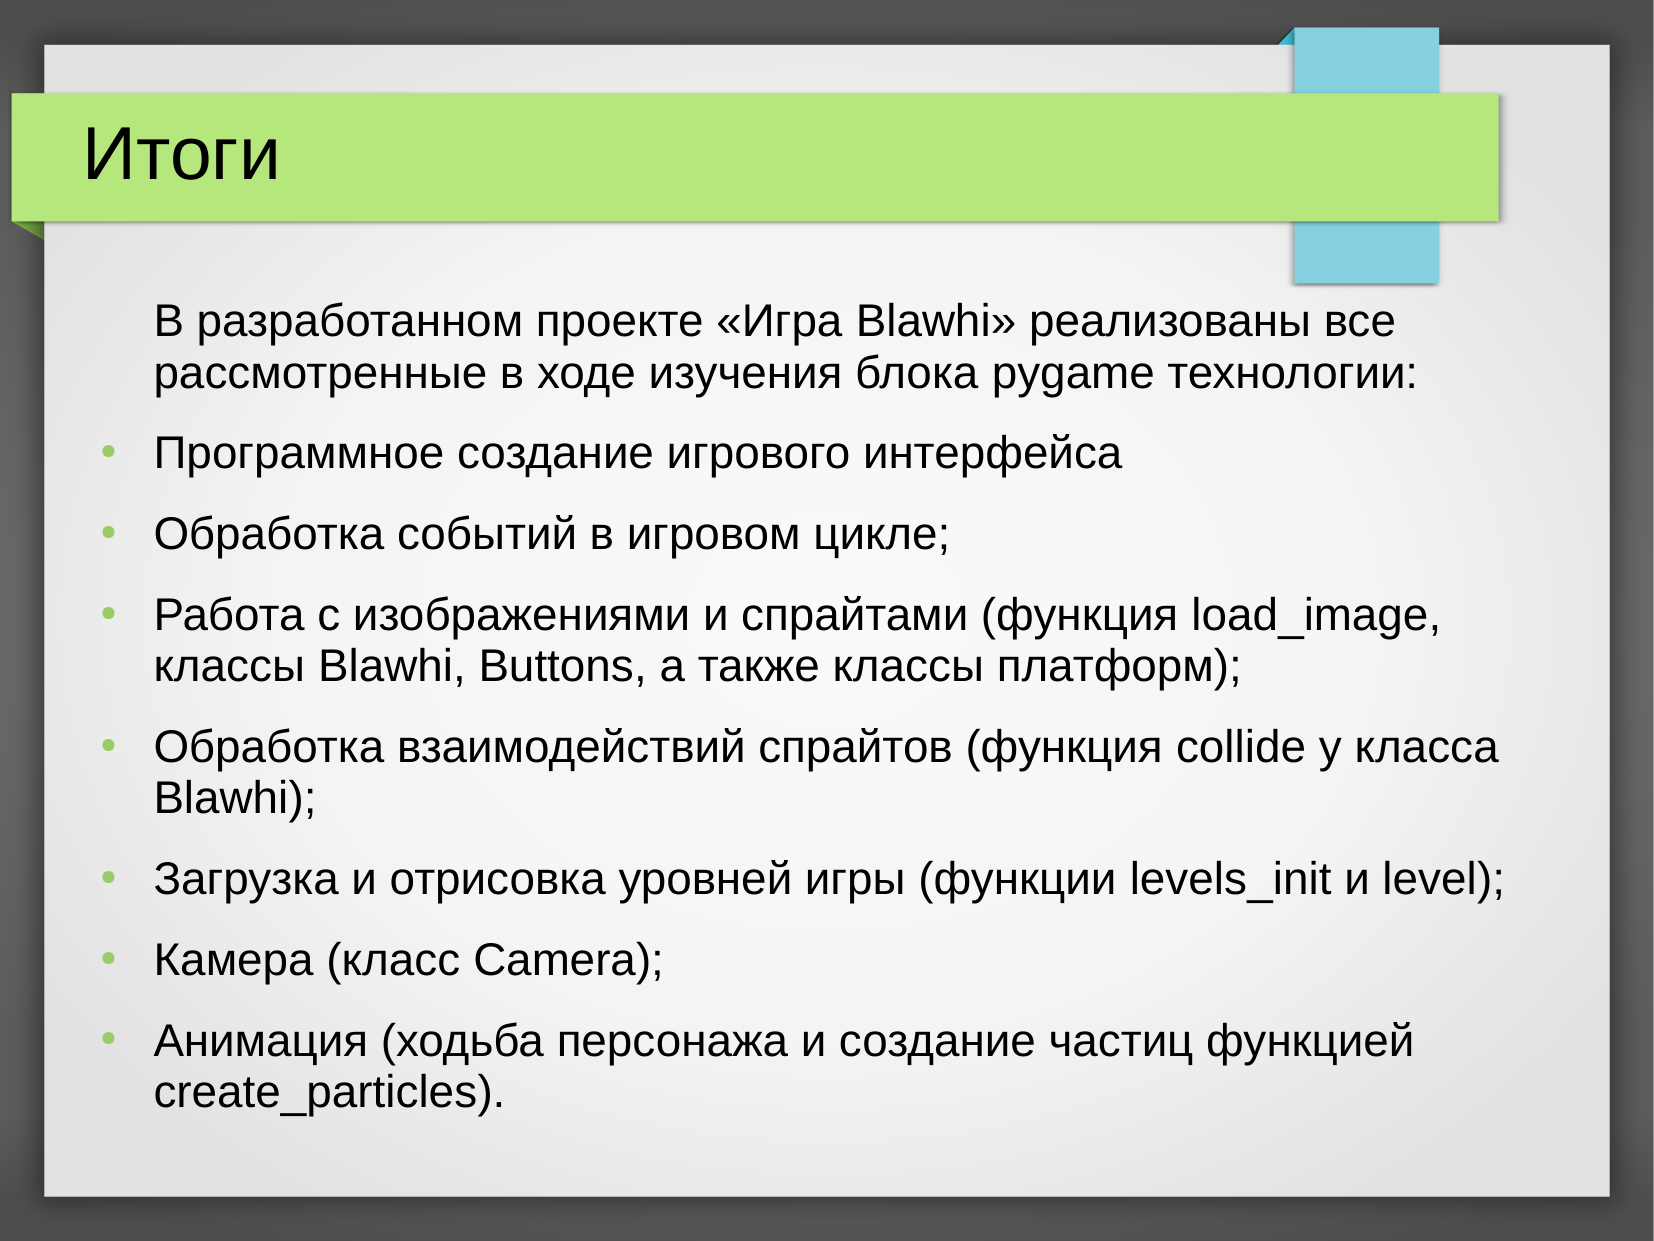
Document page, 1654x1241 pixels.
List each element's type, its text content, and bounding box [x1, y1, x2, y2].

title Итоги [82, 94, 1264, 213]
list В разработанном проекте «Игра Blawhi» реализованы все рассмотренные в ходе изучения блока pygame технологии: Программное создание игрового интерфейса Обработка событий в игровом цикле; Работа с изображениями и спрайтами (функция load_image, классы Blawhi, Buttons, а также классы платформ); Обработка взаимодействий спрайтов (функция collide у класса Blawhi); Загрузка и отрисовка уровней игры (функции levels_init и level); Камера (класс Camera); Анимация (ходьба персонажа и создание частиц функцией create_particles). [82, 295, 1571, 1146]
picture [0, 0, 1654, 1241]
